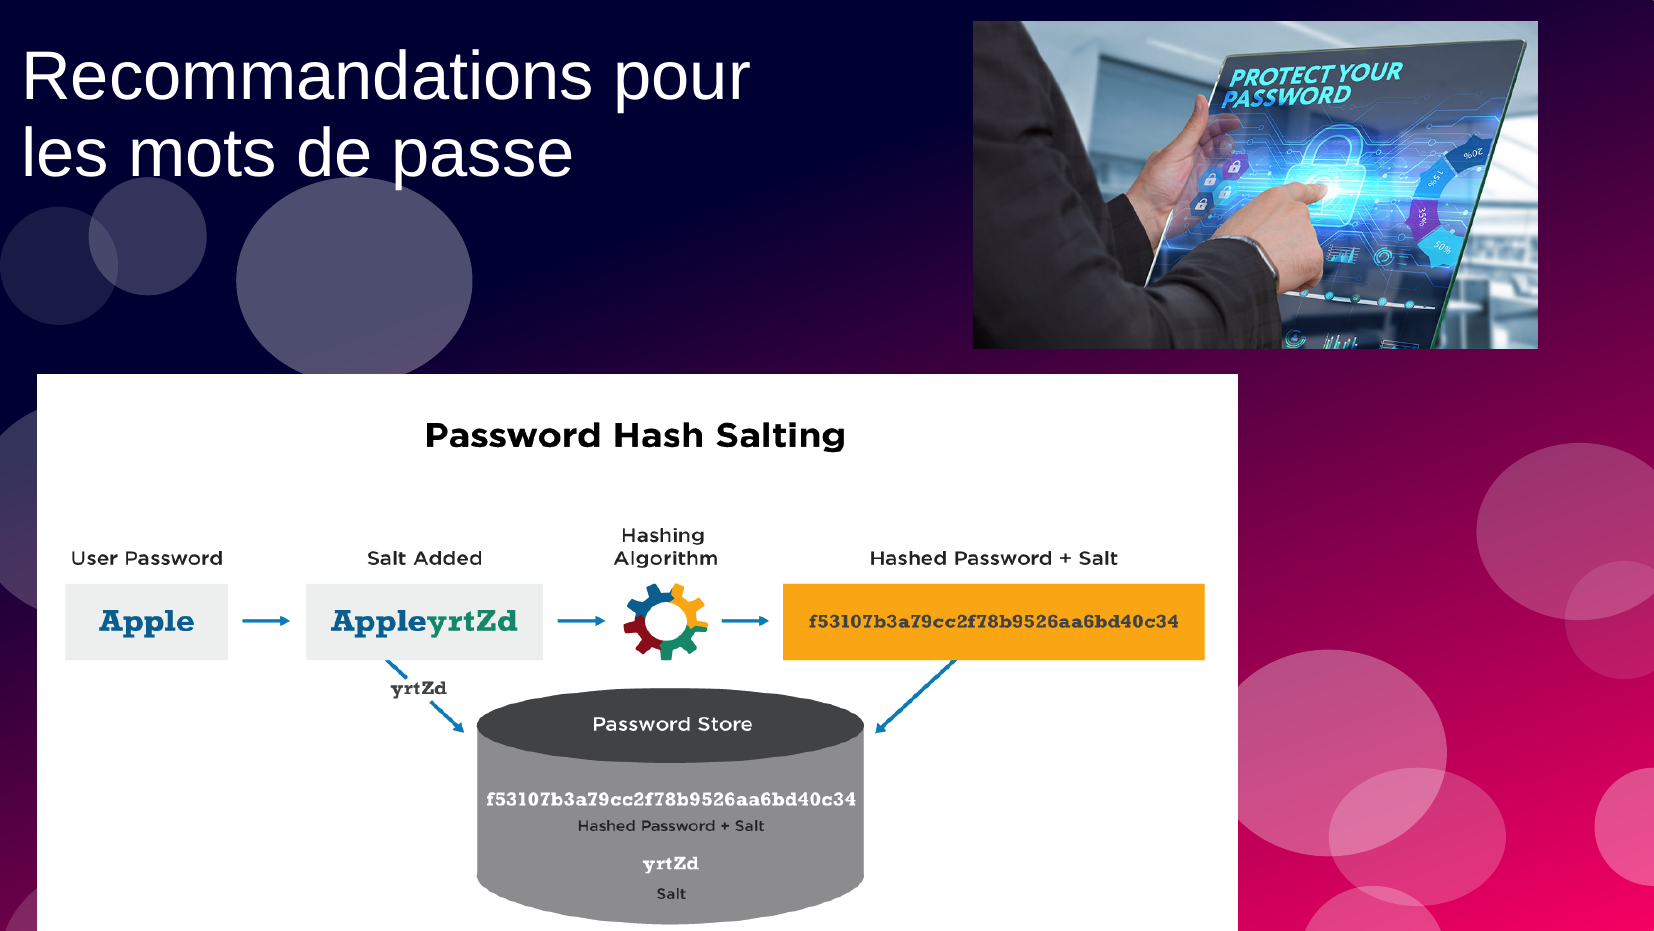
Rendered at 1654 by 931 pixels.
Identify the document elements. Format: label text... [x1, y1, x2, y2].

picture [37, 374, 1238, 931]
picture [973, 21, 1538, 349]
title Recommandations pour les mots de passe [21, 37, 973, 192]
